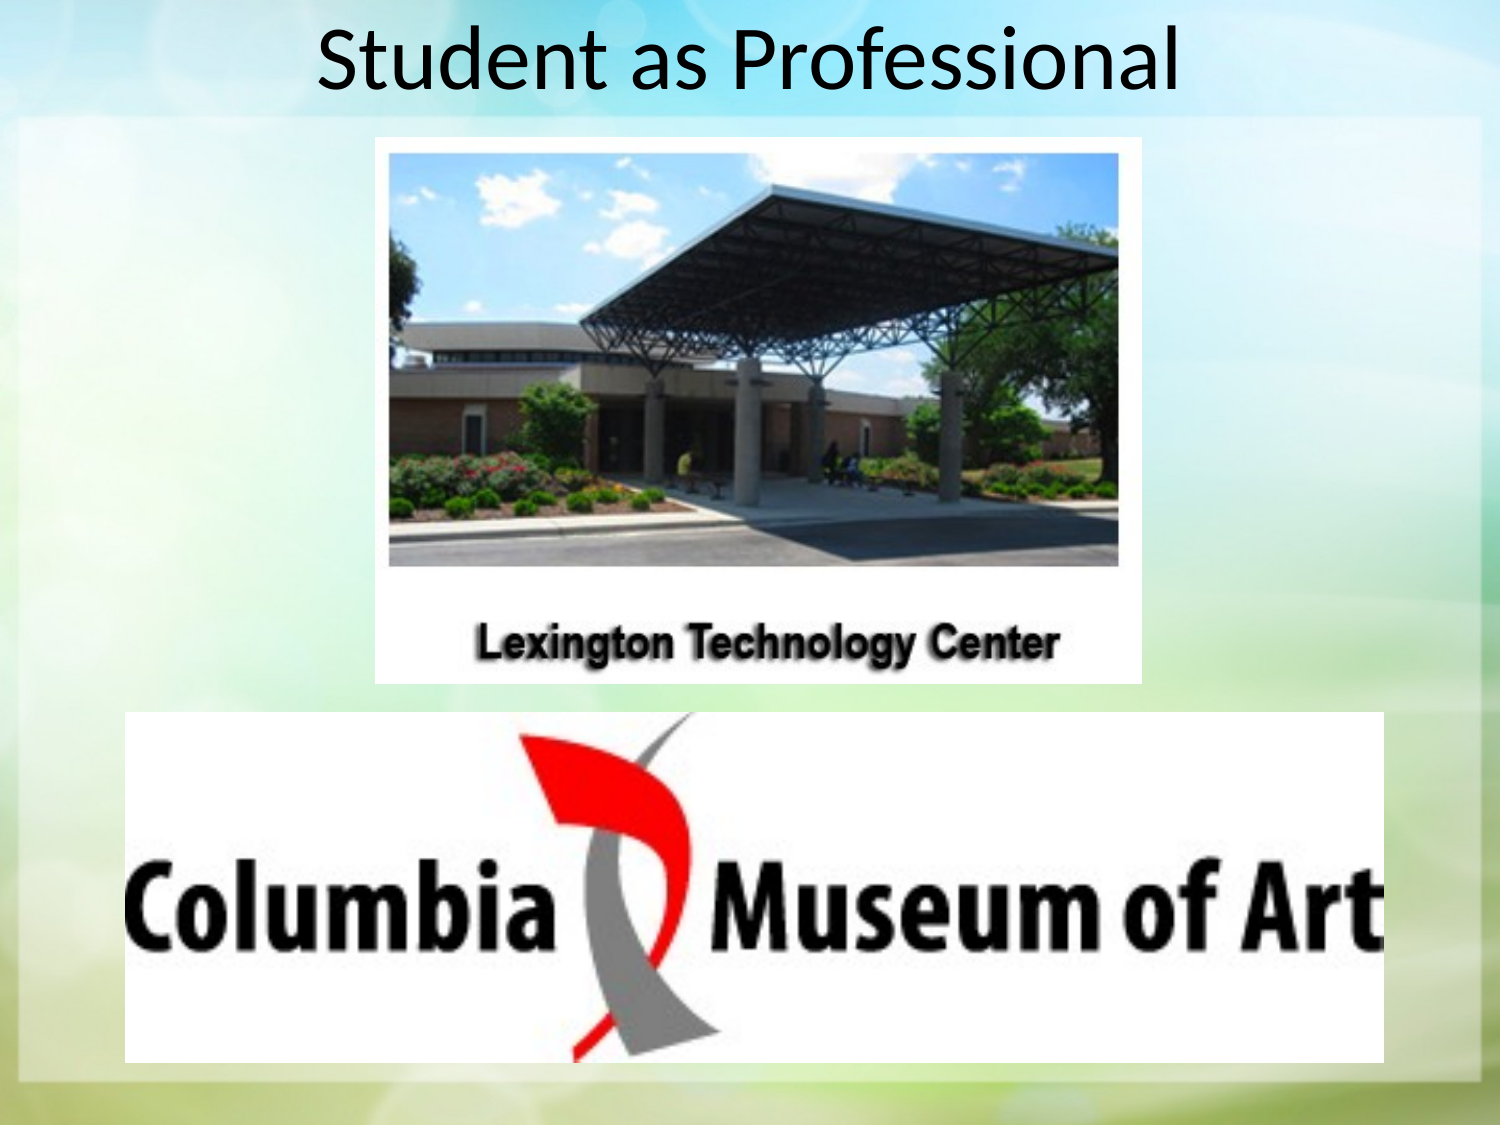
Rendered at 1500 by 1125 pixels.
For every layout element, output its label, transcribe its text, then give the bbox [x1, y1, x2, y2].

title Student as Professional [75, 0, 1425, 118]
picture [0, 0, 1500, 1125]
